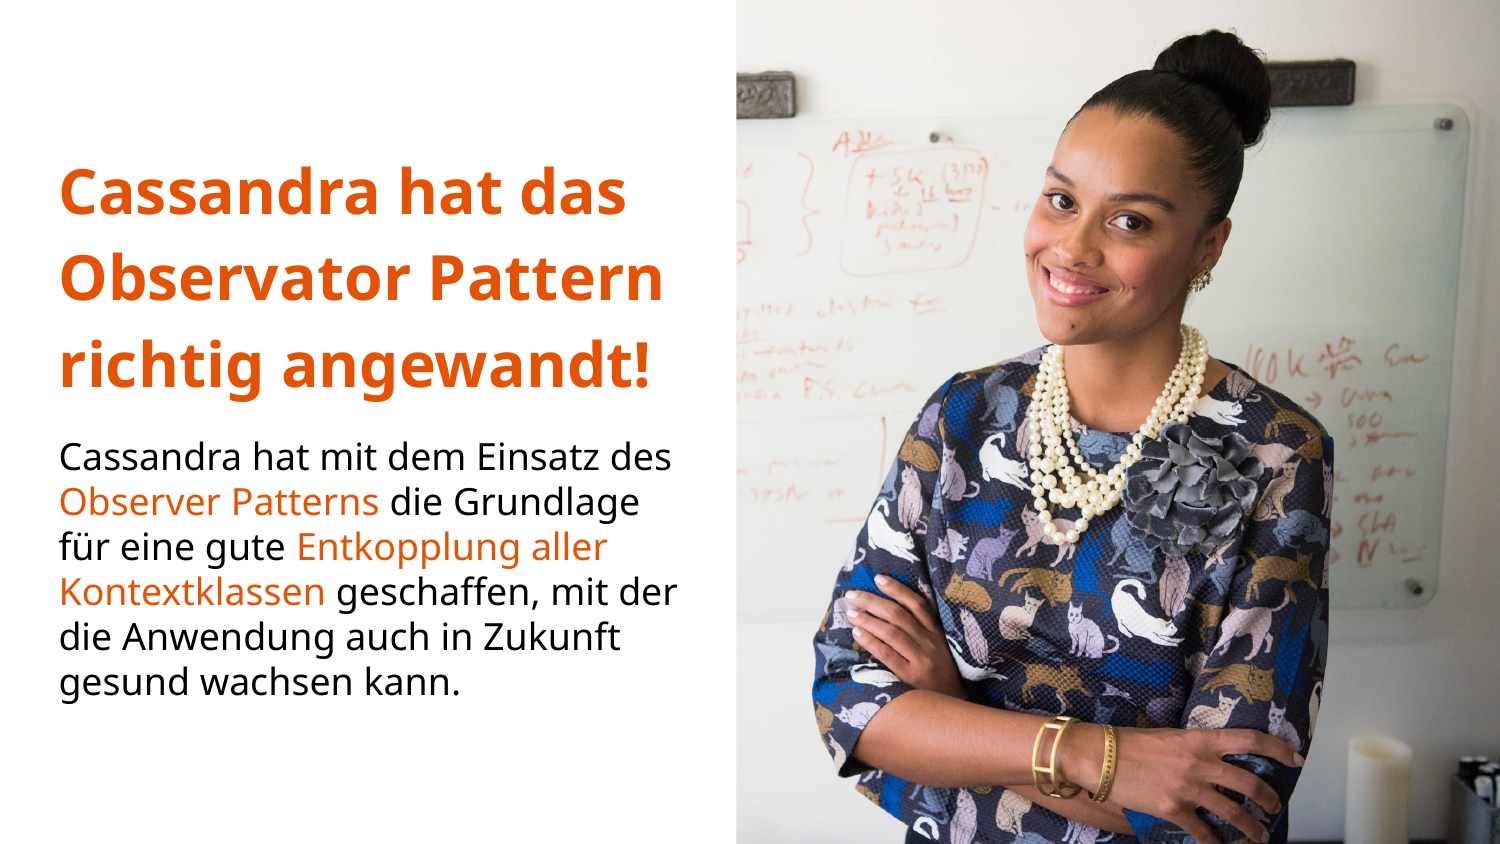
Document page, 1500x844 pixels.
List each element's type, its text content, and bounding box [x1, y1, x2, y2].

picture [736, 0, 1500, 844]
subtitle Cassandra hat das Observator Pattern richtig angewandt! Cassandra hat mit dem Einsatz des Observer Patterns die Grundlage für eine gute Entkopplung aller Kontextklassen geschaffen, mit der die Anwendung auch in Zukunft gesund wachsen kann. [43, 107, 708, 737]
